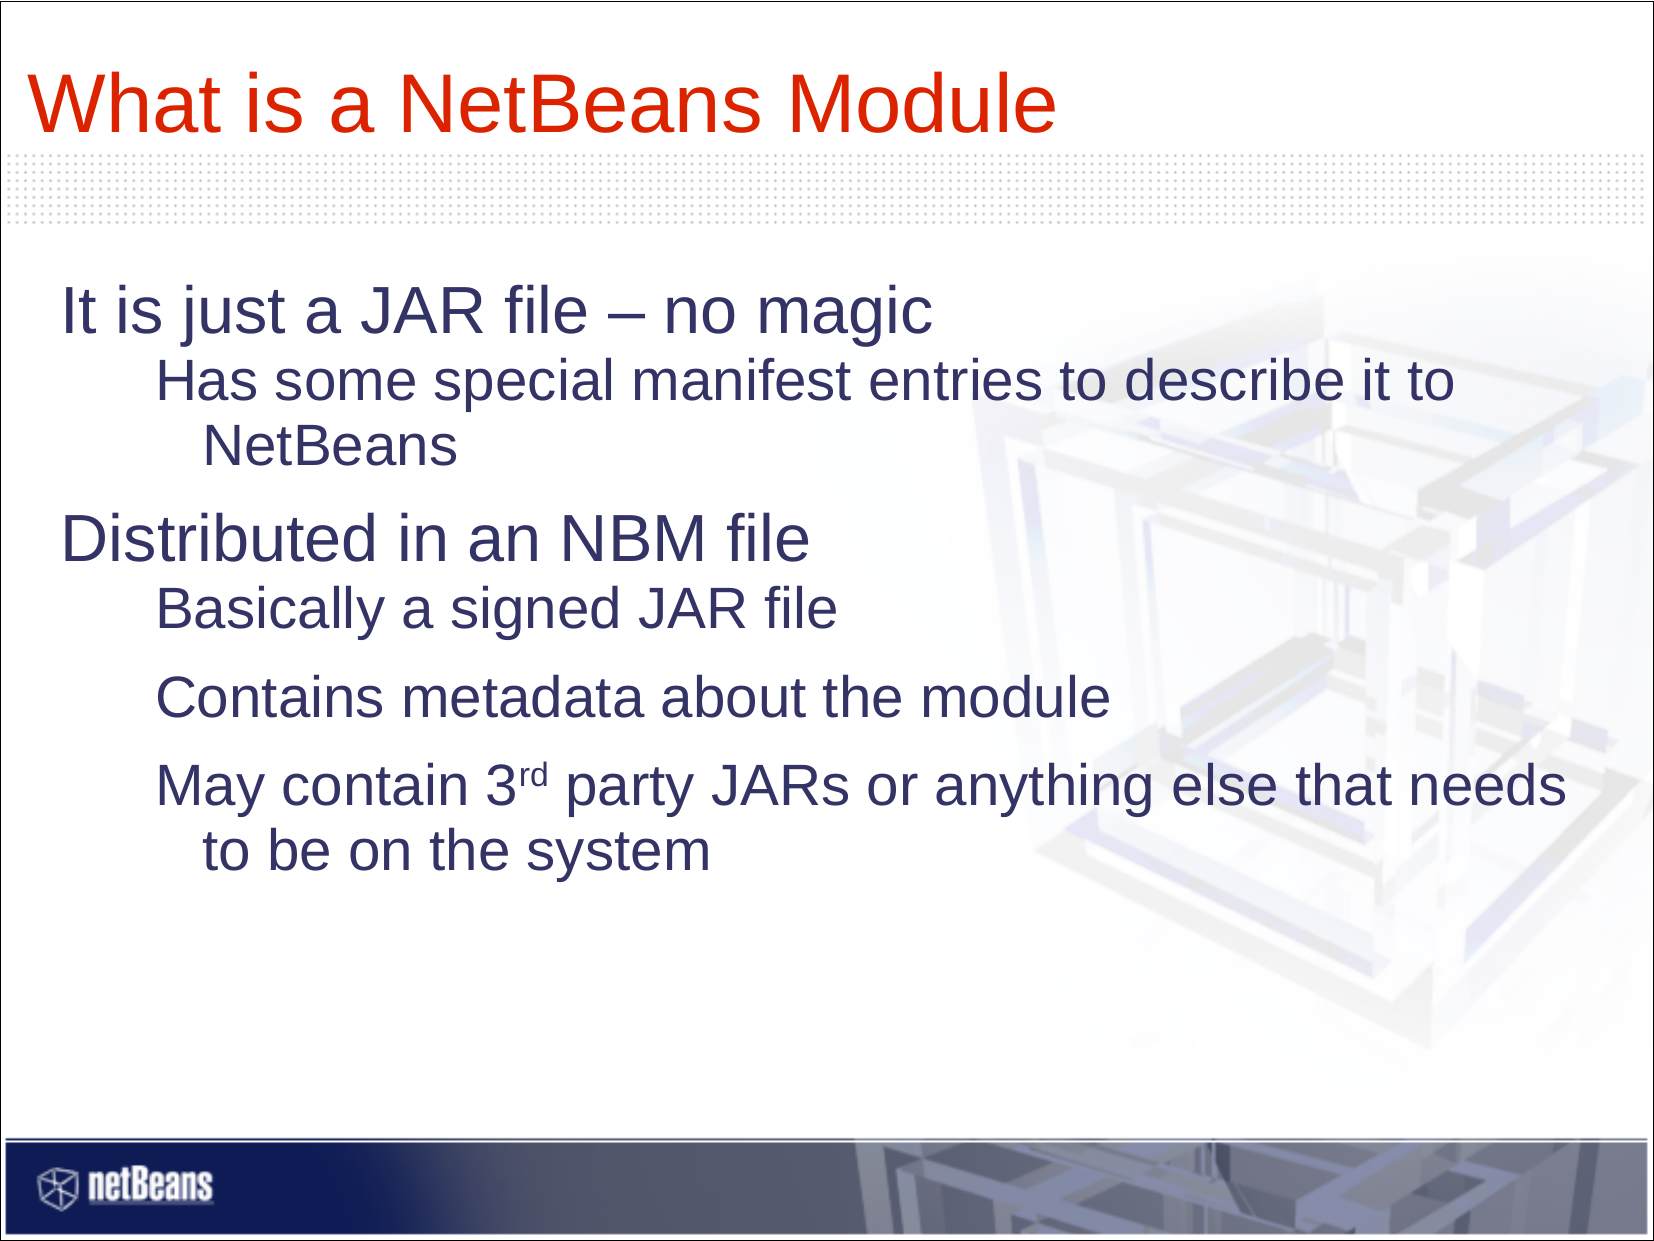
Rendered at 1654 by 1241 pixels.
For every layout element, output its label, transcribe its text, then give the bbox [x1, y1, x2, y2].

list It is just a JAR file – no magic Has some special manifest entries to describe it to NetBeans Distributed in an NBM file Basically a signed JAR file Contains metadata about the module May contain 3rd party JARs or anything else that needs to be on the system [60, 272, 1571, 1127]
title What is a NetBeans Module [27, 0, 1627, 208]
picture [1, 2, 1653, 1240]
